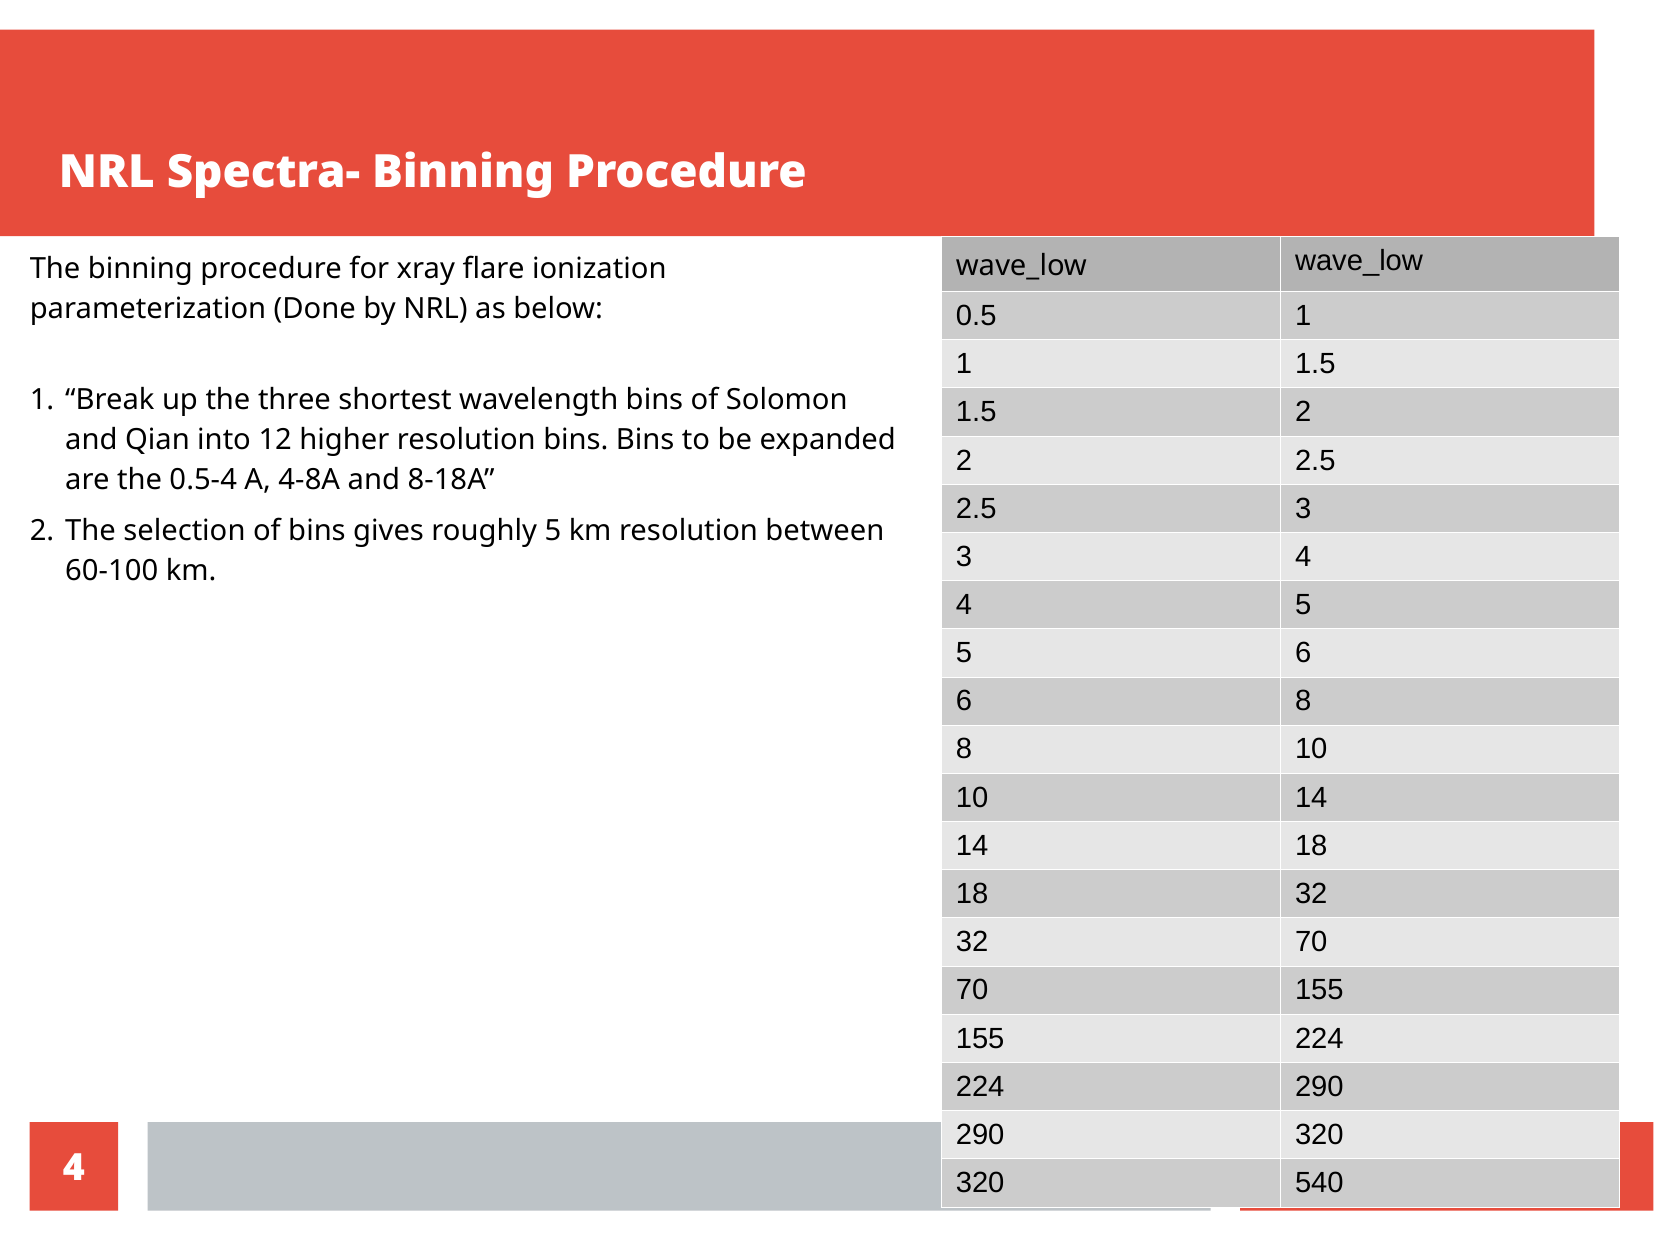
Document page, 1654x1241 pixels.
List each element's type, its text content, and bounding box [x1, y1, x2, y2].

table_cell 14 [942, 822, 1280, 869]
table_cell 18 [1281, 822, 1619, 869]
table_cell 224 [1281, 1015, 1619, 1062]
table_cell 6 [1281, 629, 1619, 677]
table_cell 3 [1281, 485, 1619, 532]
table_cell 224 [942, 1063, 1280, 1110]
table_cell 8 [942, 726, 1280, 773]
table_cell 1 [1281, 292, 1619, 339]
table_cell 290 [942, 1111, 1280, 1158]
table_cell 5 [1281, 581, 1619, 628]
table_cell 8 [1281, 678, 1619, 725]
table_header wave_low [1281, 237, 1619, 291]
table_cell 1 [942, 340, 1280, 387]
table_cell 70 [1281, 918, 1619, 966]
table_cell 18 [942, 870, 1280, 917]
table_cell 6 [942, 678, 1280, 725]
table_cell 2 [1281, 388, 1619, 436]
table_cell 2 [942, 437, 1280, 484]
title NRL Spectra- Binning Procedure [59, 59, 1595, 207]
table_cell 4 [1281, 533, 1619, 580]
table_cell 1.5 [942, 388, 1280, 436]
table_cell 320 [1281, 1111, 1619, 1158]
table_cell 32 [1281, 870, 1619, 917]
table_cell 1.5 [1281, 340, 1619, 387]
table_cell 3 [942, 533, 1280, 580]
table_cell 155 [1281, 967, 1619, 1014]
text_box The binning procedure for xray flare ionization parameterization (Done by NRL) as below: “Break up the three shortest wavelength bins of Solomon and Qian into 12 higher resolution bins. Bins to be expanded are the 0.5-4 A, 4-8A and 8-18A” The selection of bins gives roughly 5 km resolution between 60-100 km. [15, 240, 916, 764]
table_cell 5 [942, 629, 1280, 677]
table_cell 2.5 [1281, 437, 1619, 484]
table_cell 32 [942, 918, 1280, 966]
table_cell 10 [1281, 726, 1619, 773]
table_cell 10 [942, 774, 1280, 821]
table_cell 290 [1281, 1063, 1619, 1110]
table_cell 540 [1281, 1159, 1619, 1207]
table_cell 70 [942, 967, 1280, 1014]
table_header wave_low [942, 237, 1280, 291]
table_cell 4 [942, 581, 1280, 628]
table_cell 320 [942, 1159, 1280, 1207]
table_cell 0.5 [942, 292, 1280, 339]
table_cell 155 [942, 1015, 1280, 1062]
table_cell 14 [1281, 774, 1619, 821]
table_cell 2.5 [942, 485, 1280, 532]
